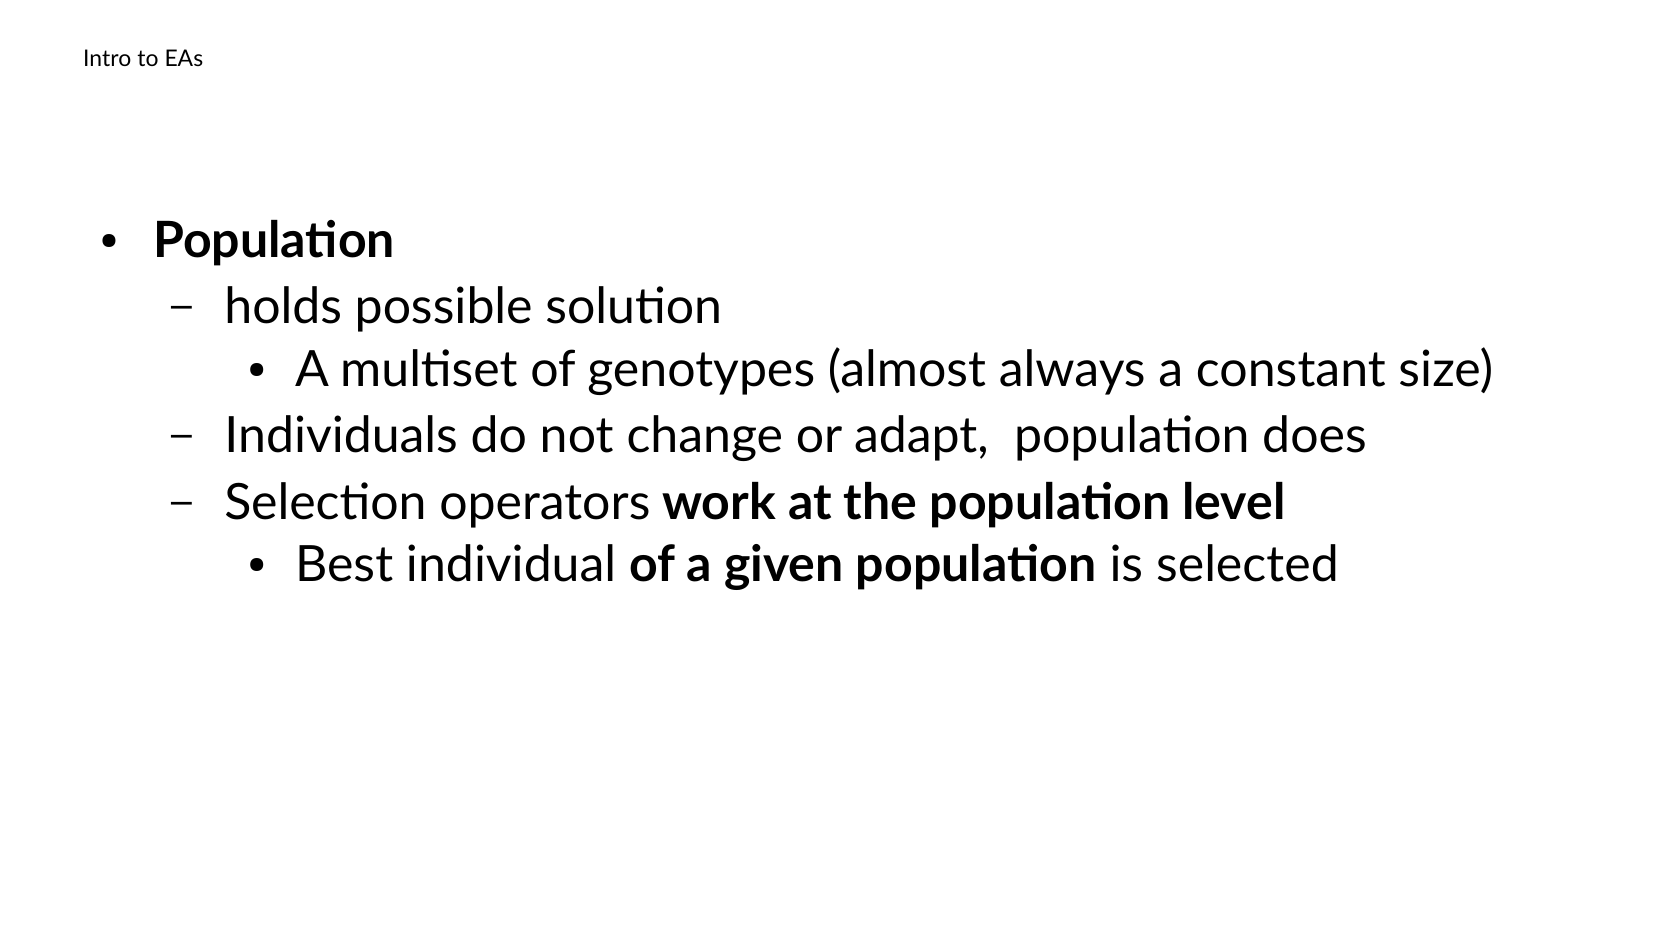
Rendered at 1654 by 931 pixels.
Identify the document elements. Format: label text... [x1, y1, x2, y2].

title Intro to EAs [83, 0, 1571, 119]
list Population holds possible solution A multiset of genotypes (almost always a constant size) Individuals do not change or adapt, population does Selection operators work at the population level Best individual of a given population is selected [82, 217, 1571, 839]
